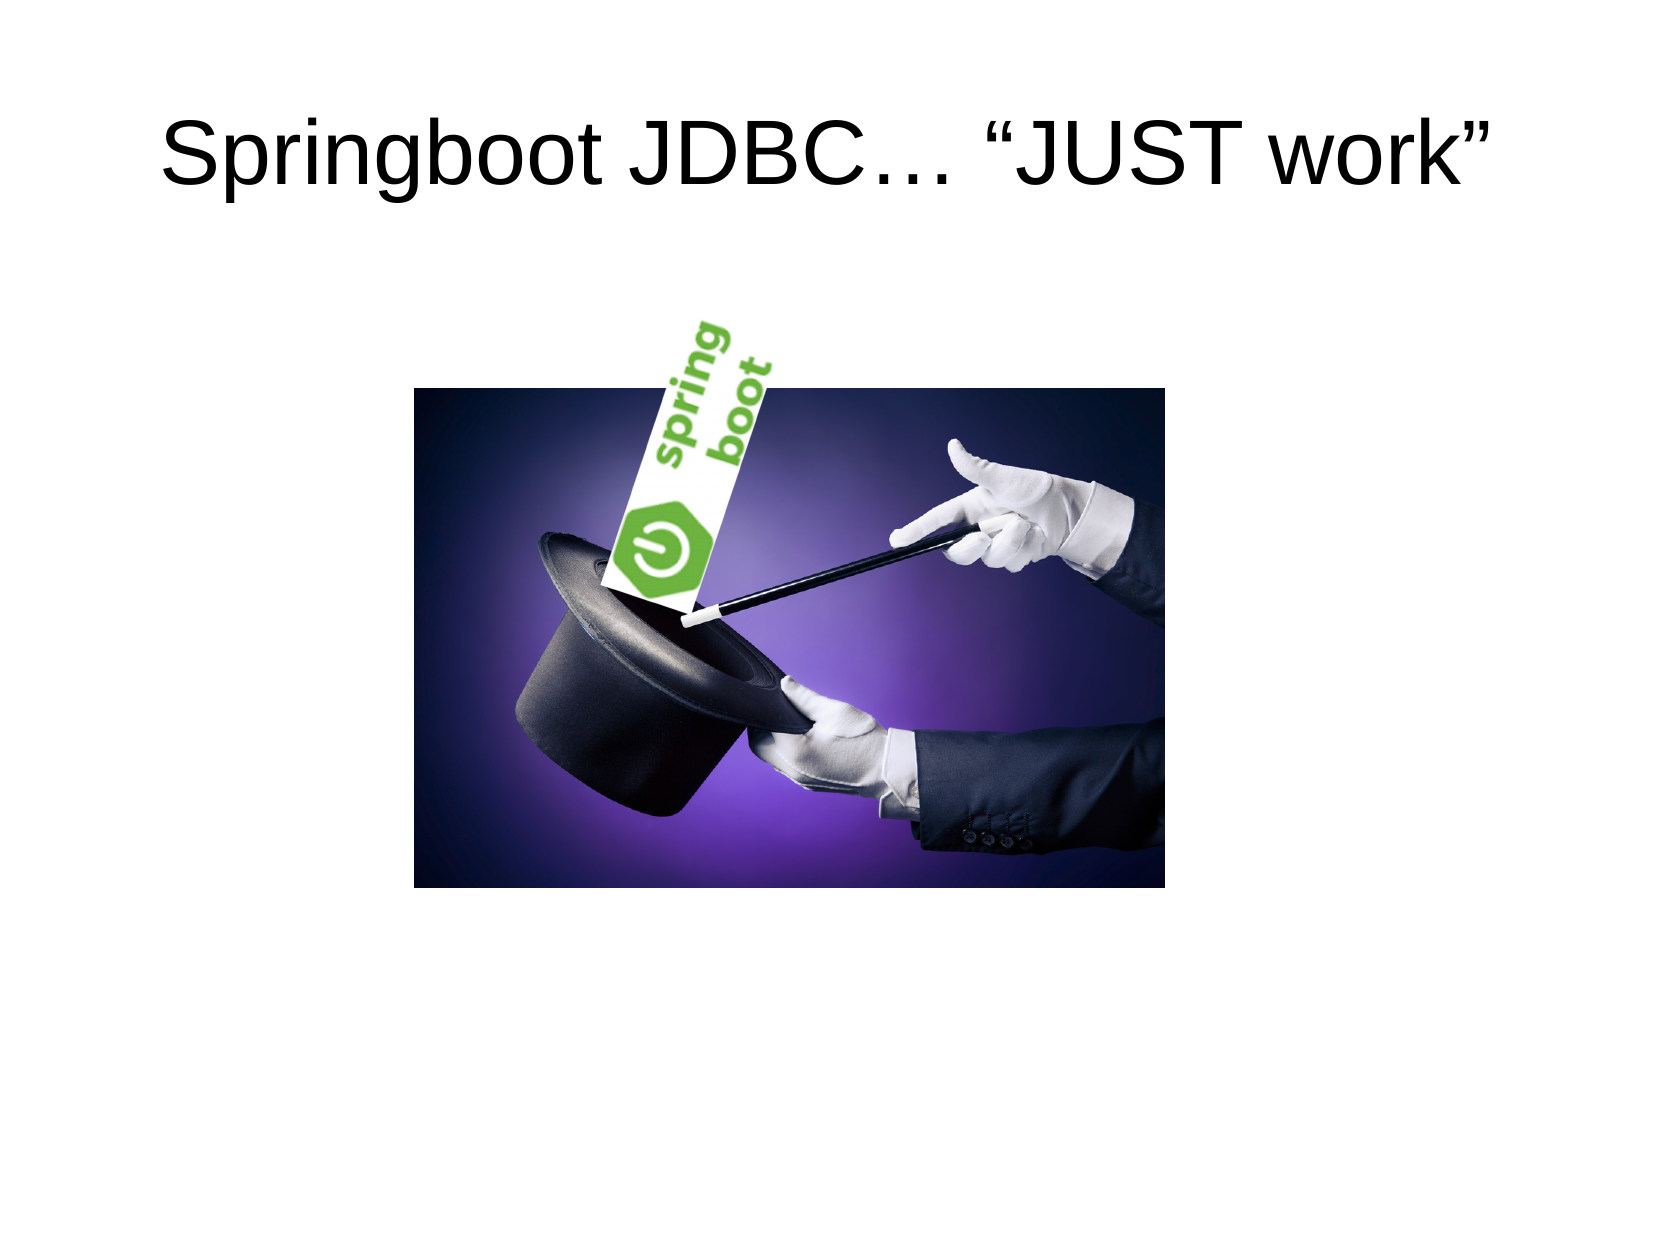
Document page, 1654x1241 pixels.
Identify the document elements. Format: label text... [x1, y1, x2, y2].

title Springboot JDBC… “JUST work” [82, 49, 1571, 257]
picture [414, 294, 1165, 888]
